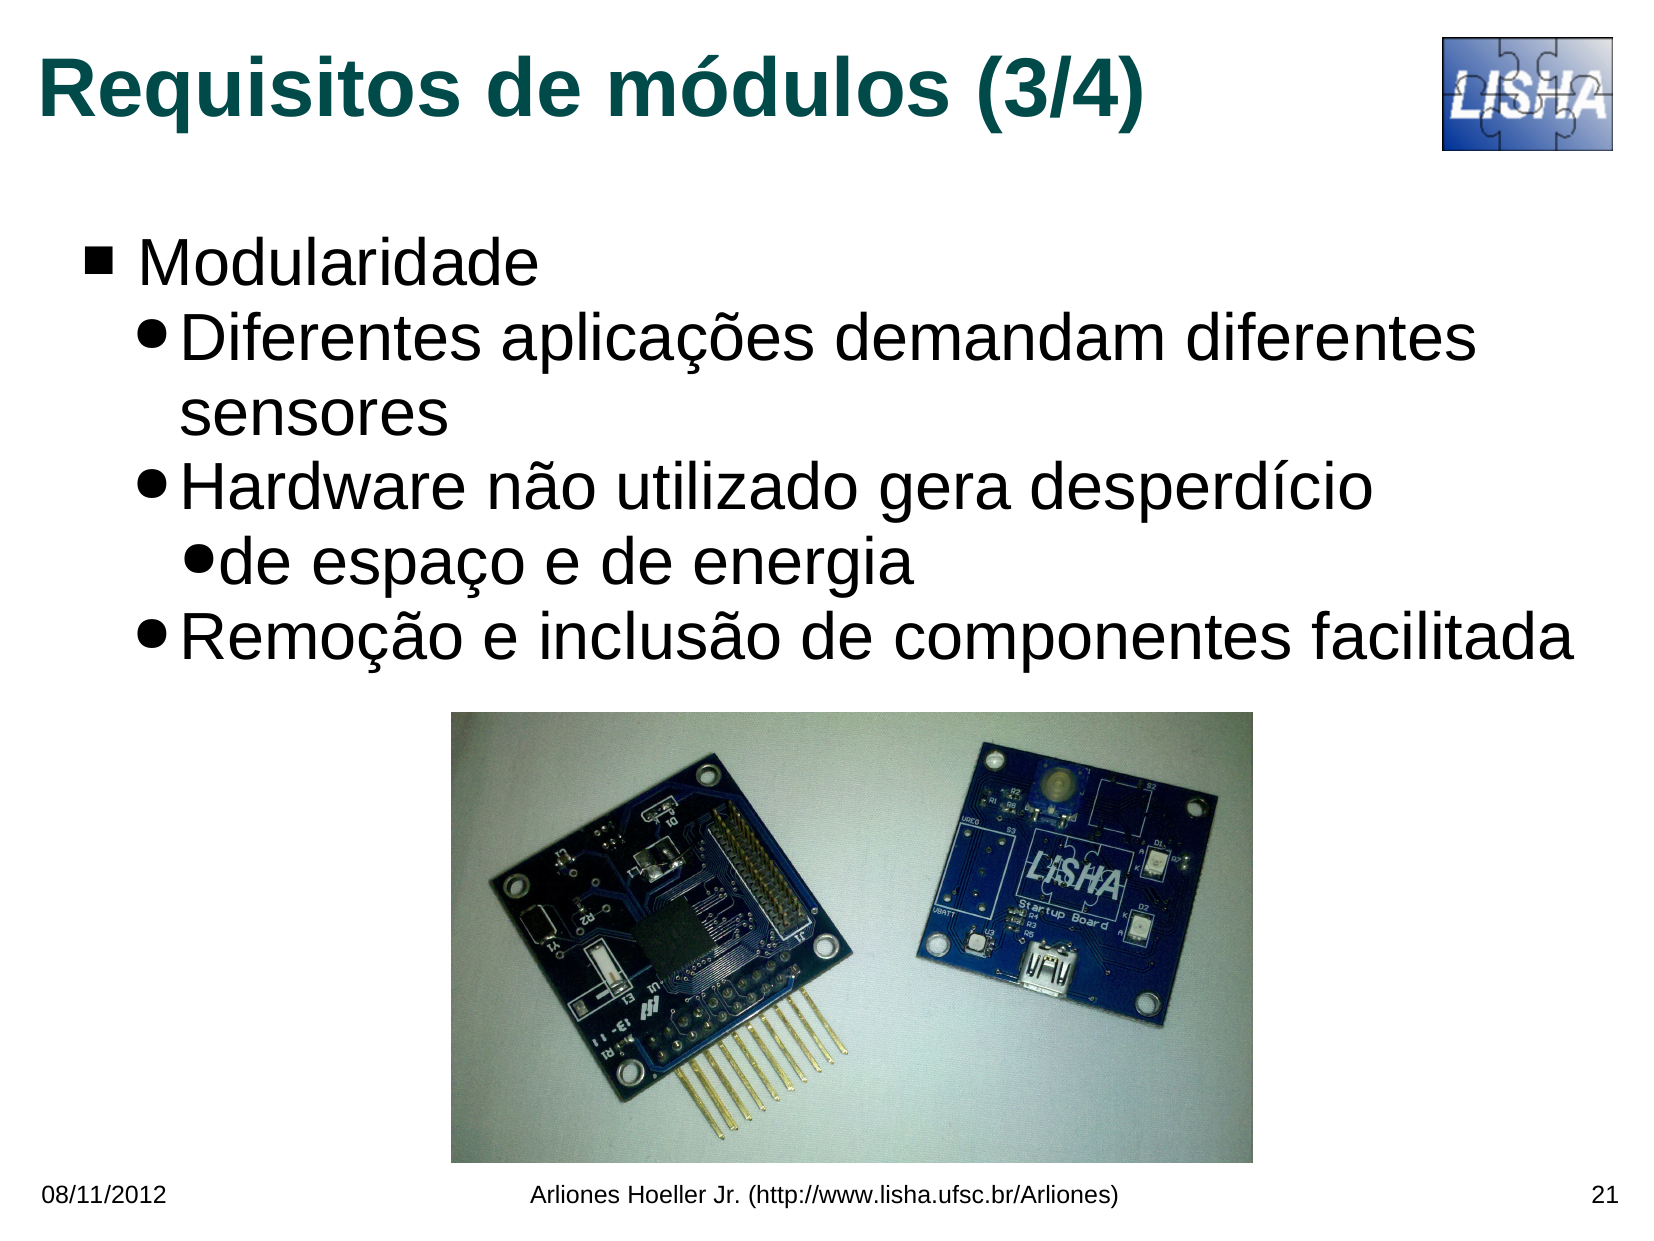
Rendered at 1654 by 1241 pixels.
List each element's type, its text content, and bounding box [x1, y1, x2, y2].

picture [451, 712, 1253, 1163]
list Modularidade Diferentes aplicações demandam diferentes sensores Hardware não utilizado gera desperdício de espaço e de energia Remoção e inclusão de componentes facilitada [37, 225, 1613, 770]
picture [1442, 37, 1613, 151]
title Requisitos de módulos (3/4) [37, 37, 1426, 151]
